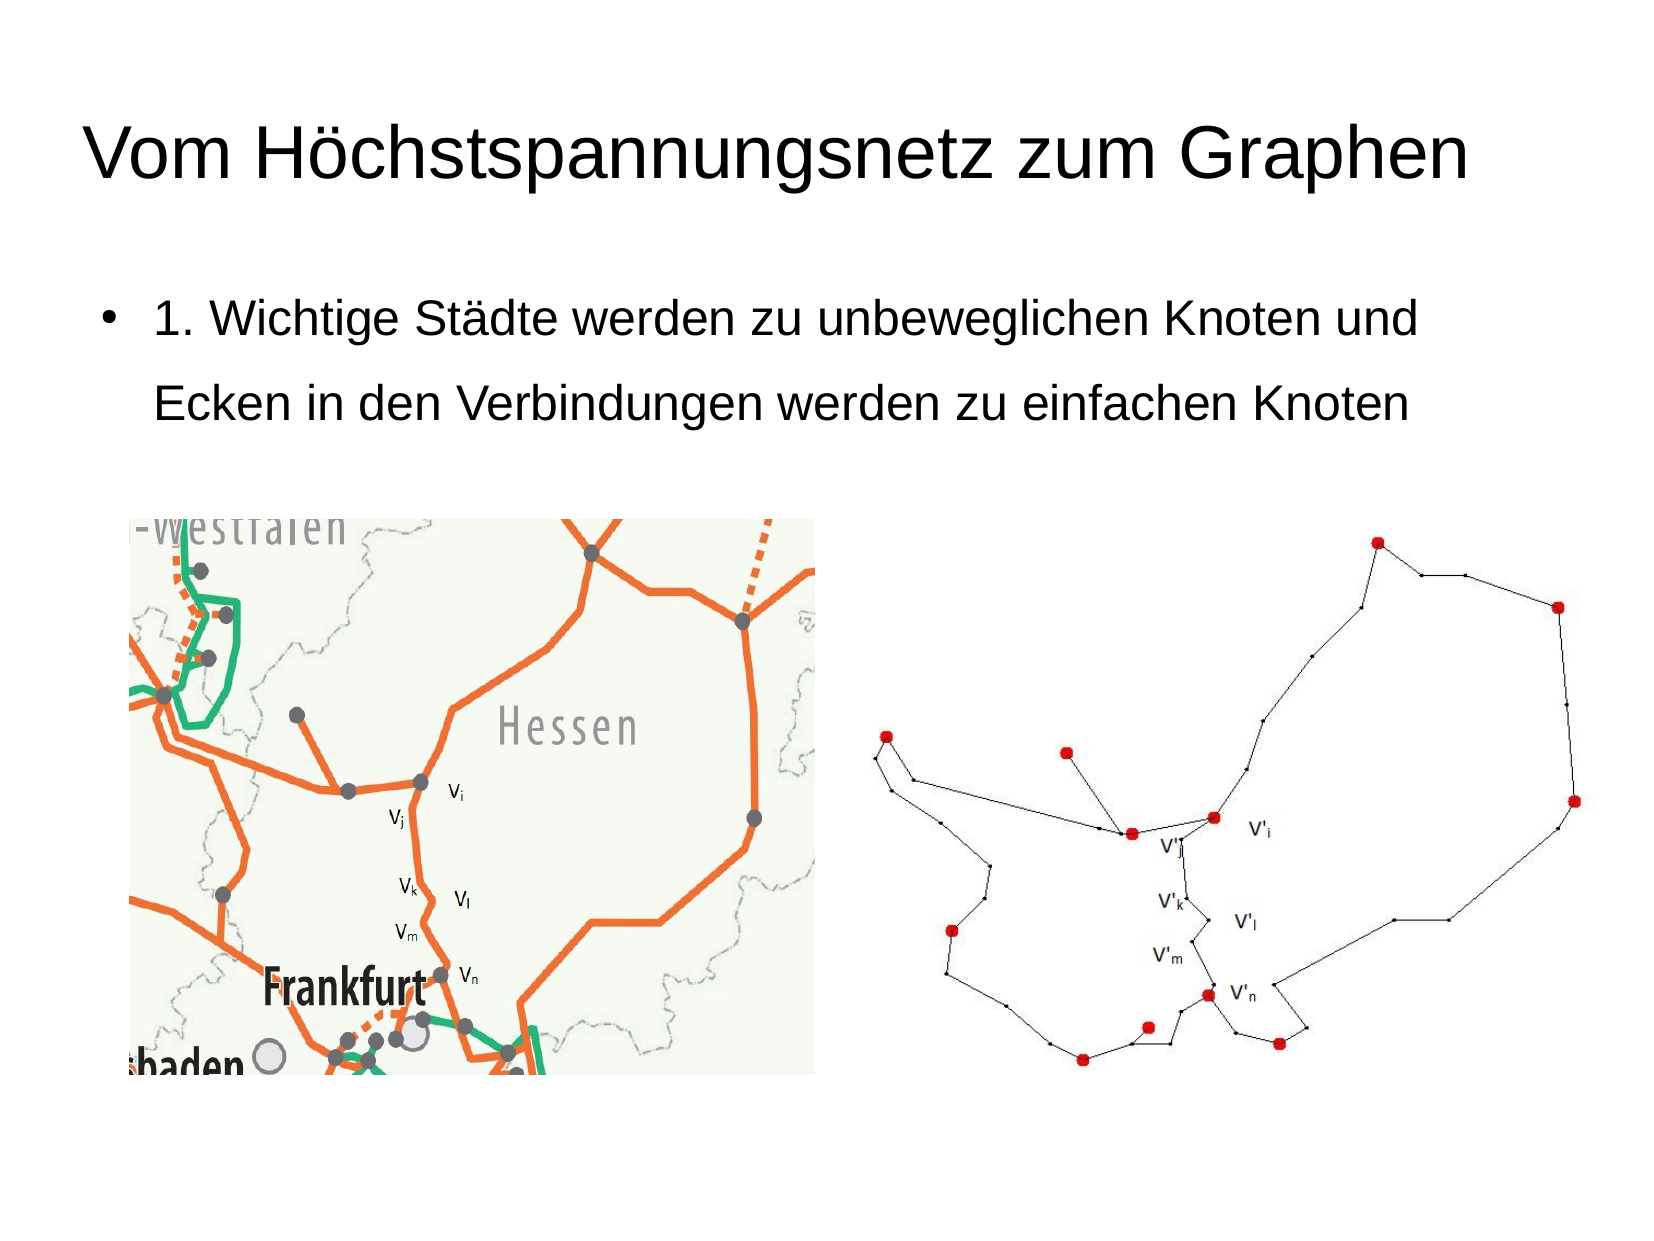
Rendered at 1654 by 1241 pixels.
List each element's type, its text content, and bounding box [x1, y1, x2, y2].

title Vom Höchstspannungsnetz zum Graphen [82, 49, 1571, 257]
picture [129, 519, 815, 1075]
picture [826, 519, 1632, 1107]
list 1. Wichtige Städte werden zu unbeweglichen Knoten und Ecken in den Verbindungen werden zu einfachen Knoten [82, 290, 1571, 1109]
